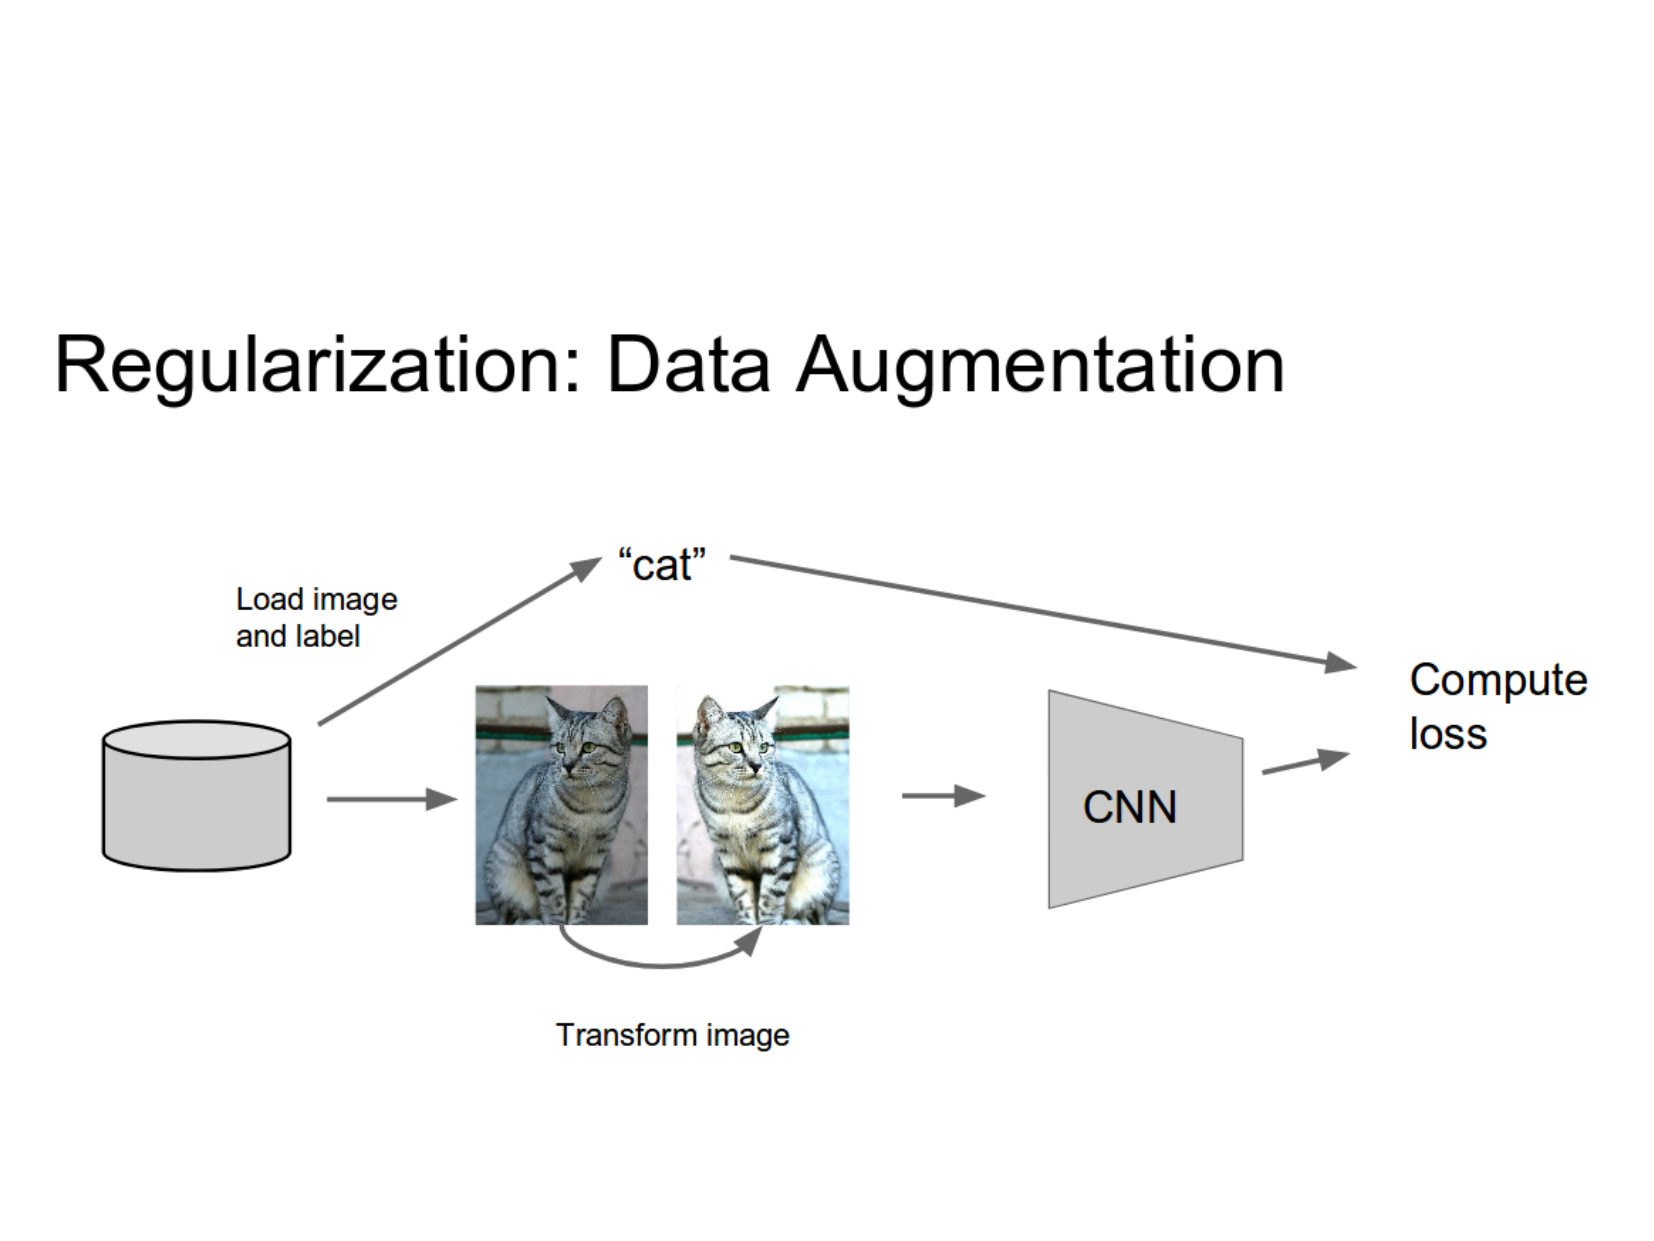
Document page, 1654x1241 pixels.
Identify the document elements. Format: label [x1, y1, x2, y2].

picture [33, 319, 1607, 1063]
